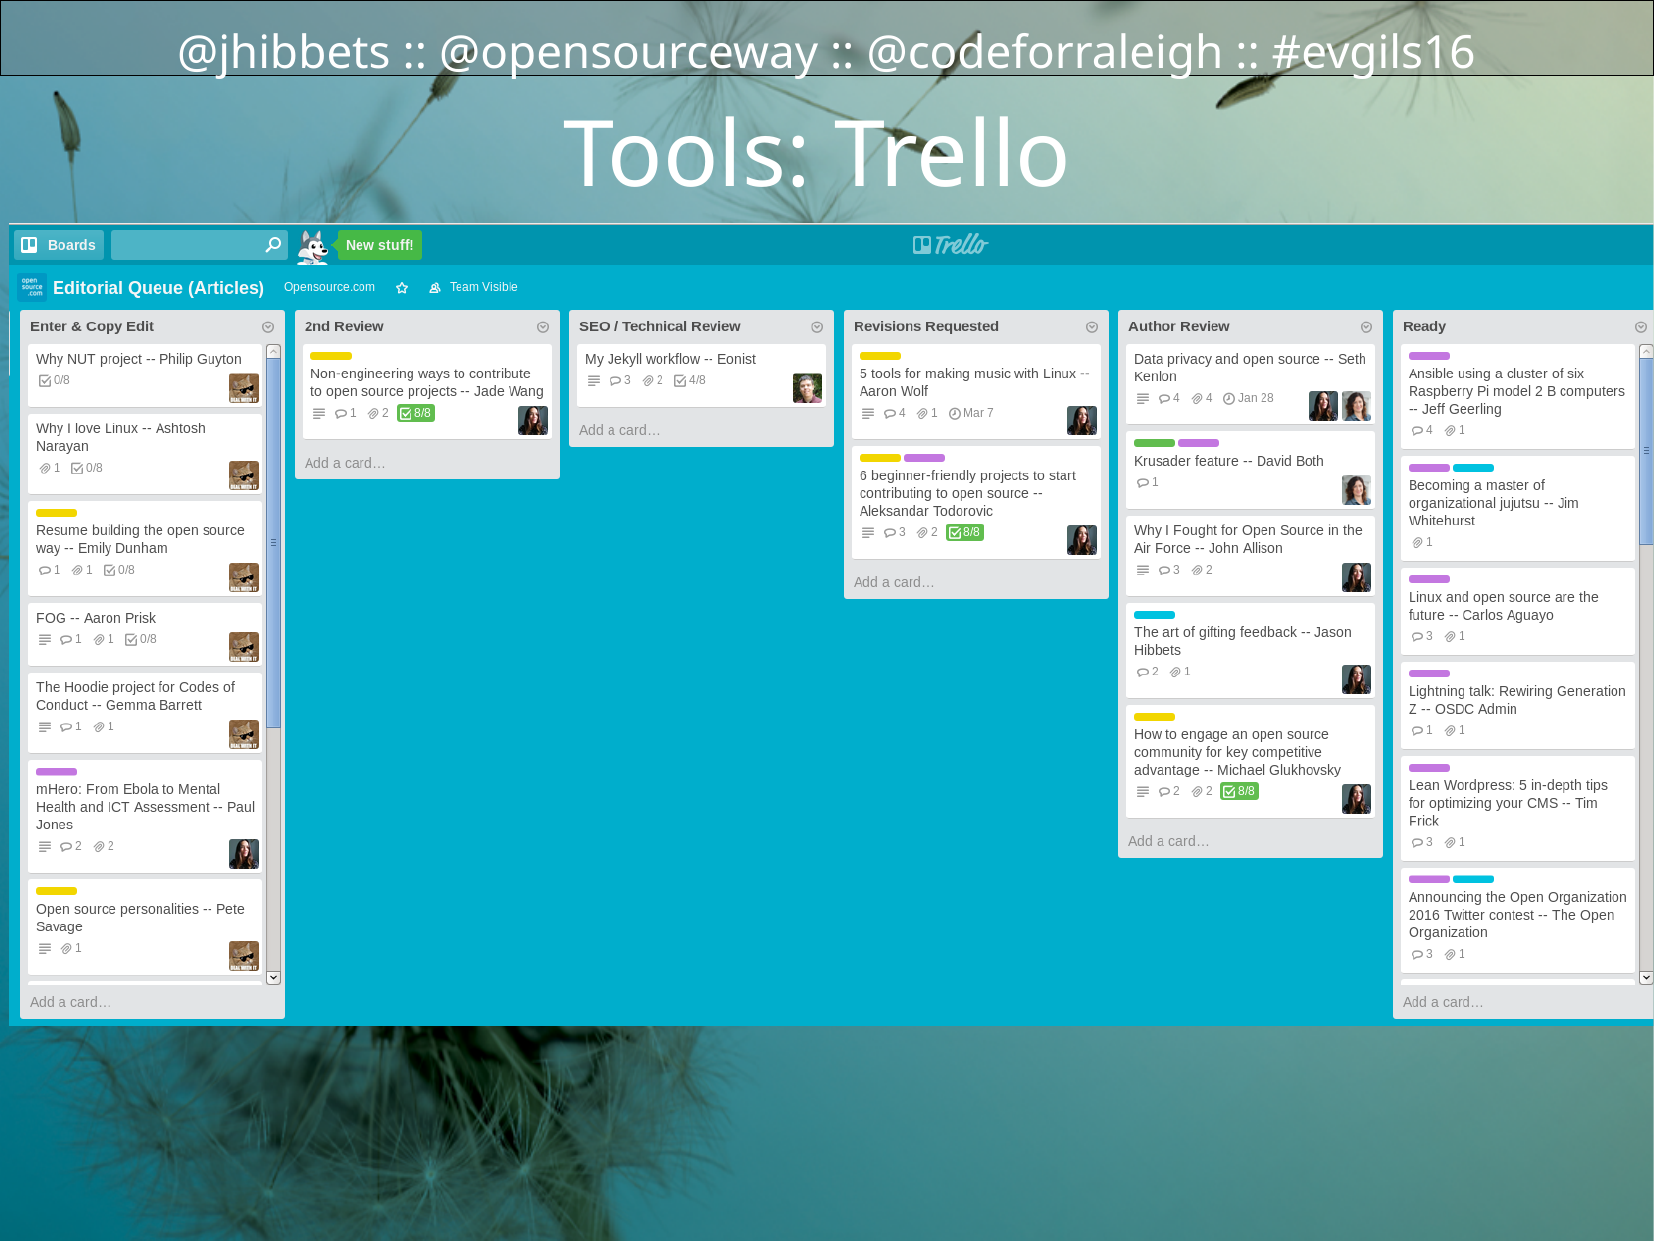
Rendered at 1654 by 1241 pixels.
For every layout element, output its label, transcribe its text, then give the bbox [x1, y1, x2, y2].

picture [0, 76, 1654, 1241]
title Tools: Trello [30, 47, 1606, 223]
